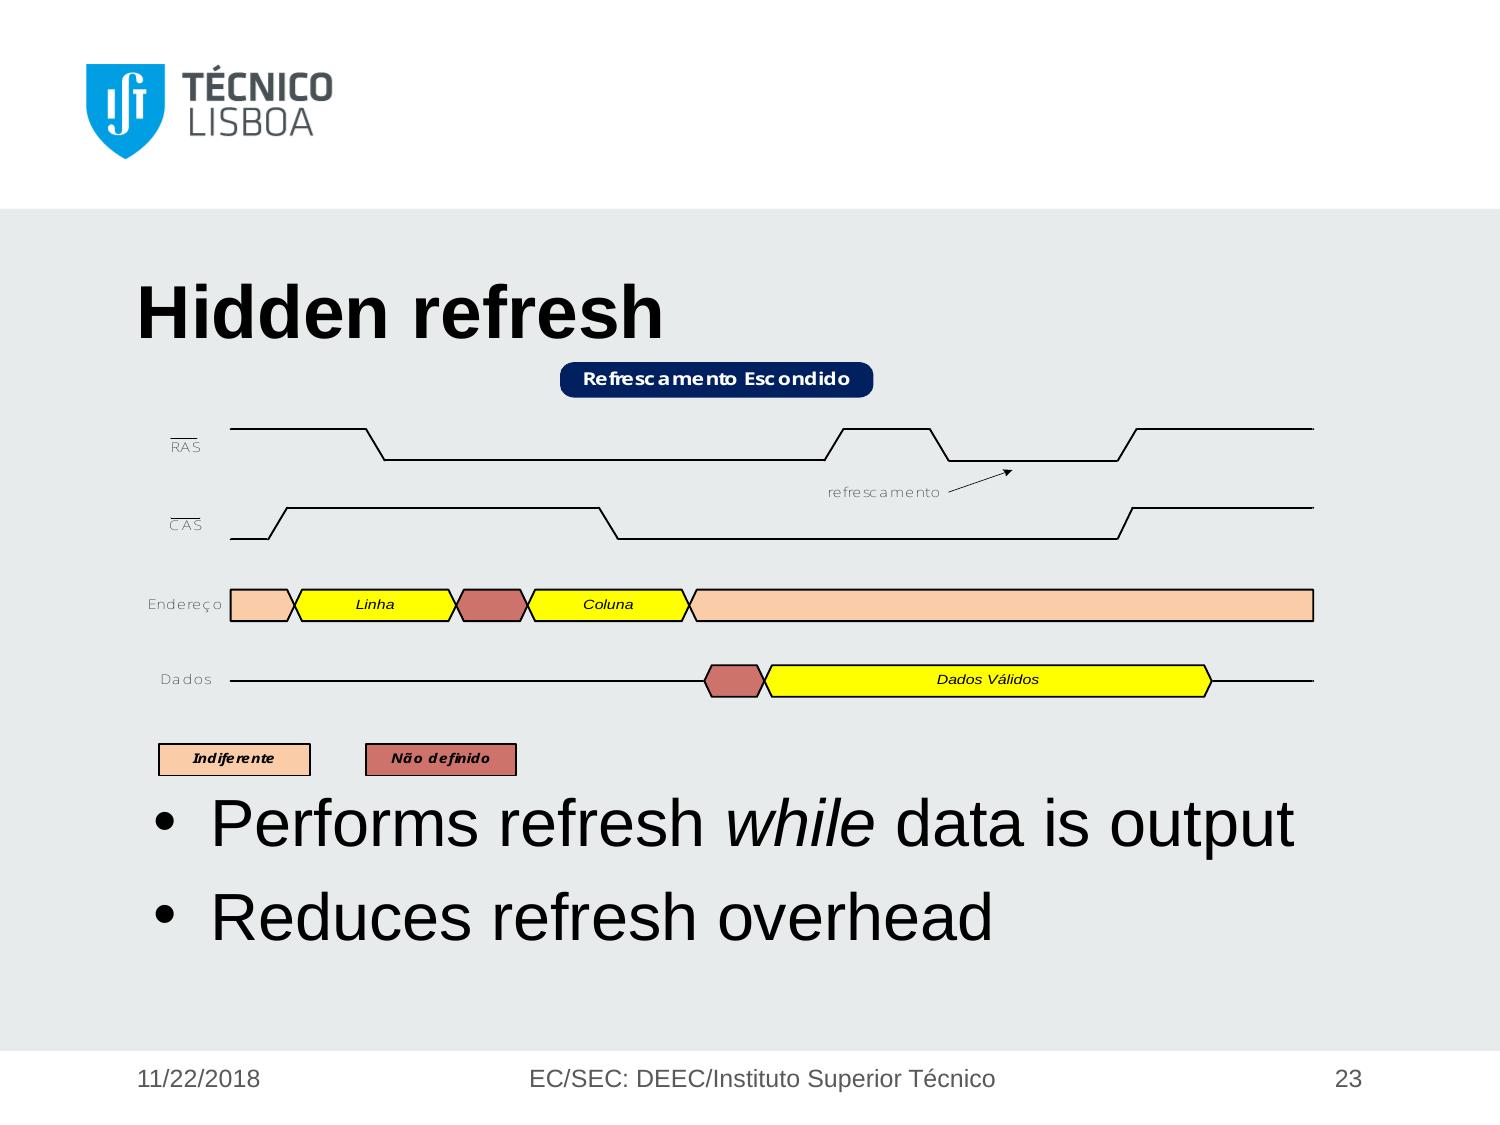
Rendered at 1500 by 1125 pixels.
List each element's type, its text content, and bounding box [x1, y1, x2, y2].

title Hidden refresh [121, 237, 1378, 381]
footer EC/SEC: DEEC/Instituto Superior Técnico [512, 1052, 1021, 1103]
list Performs refresh while data is output Reduces refresh overhead [138, 772, 1395, 1034]
slide_number <number> [1077, 1052, 1378, 1103]
picture [0, 0, 1500, 1125]
slide_number 11/22/2018 [121, 1052, 425, 1103]
